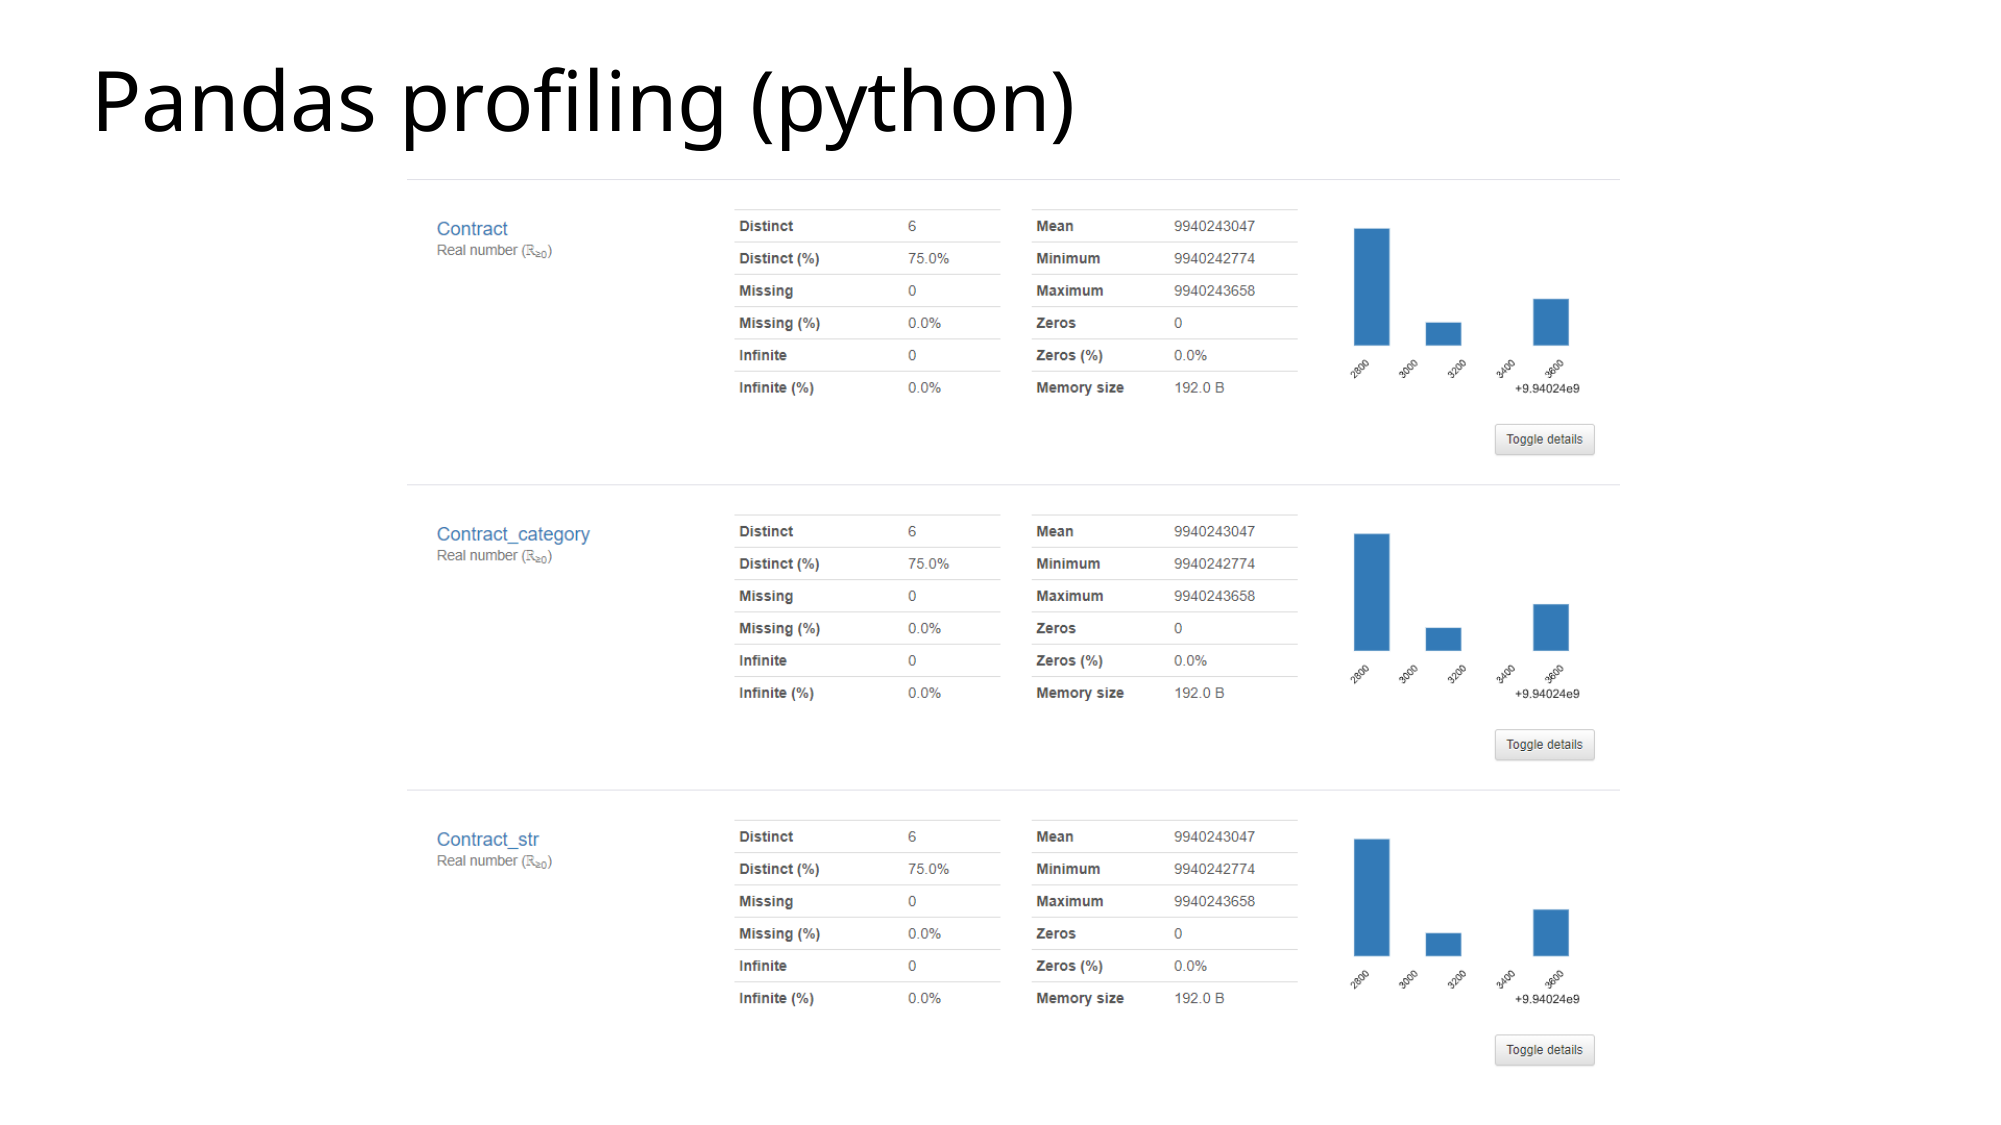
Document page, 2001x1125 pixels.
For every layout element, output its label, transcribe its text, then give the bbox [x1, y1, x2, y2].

text_box Pandas profiling (python) [76, 35, 1512, 461]
picture [407, 179, 1620, 1073]
